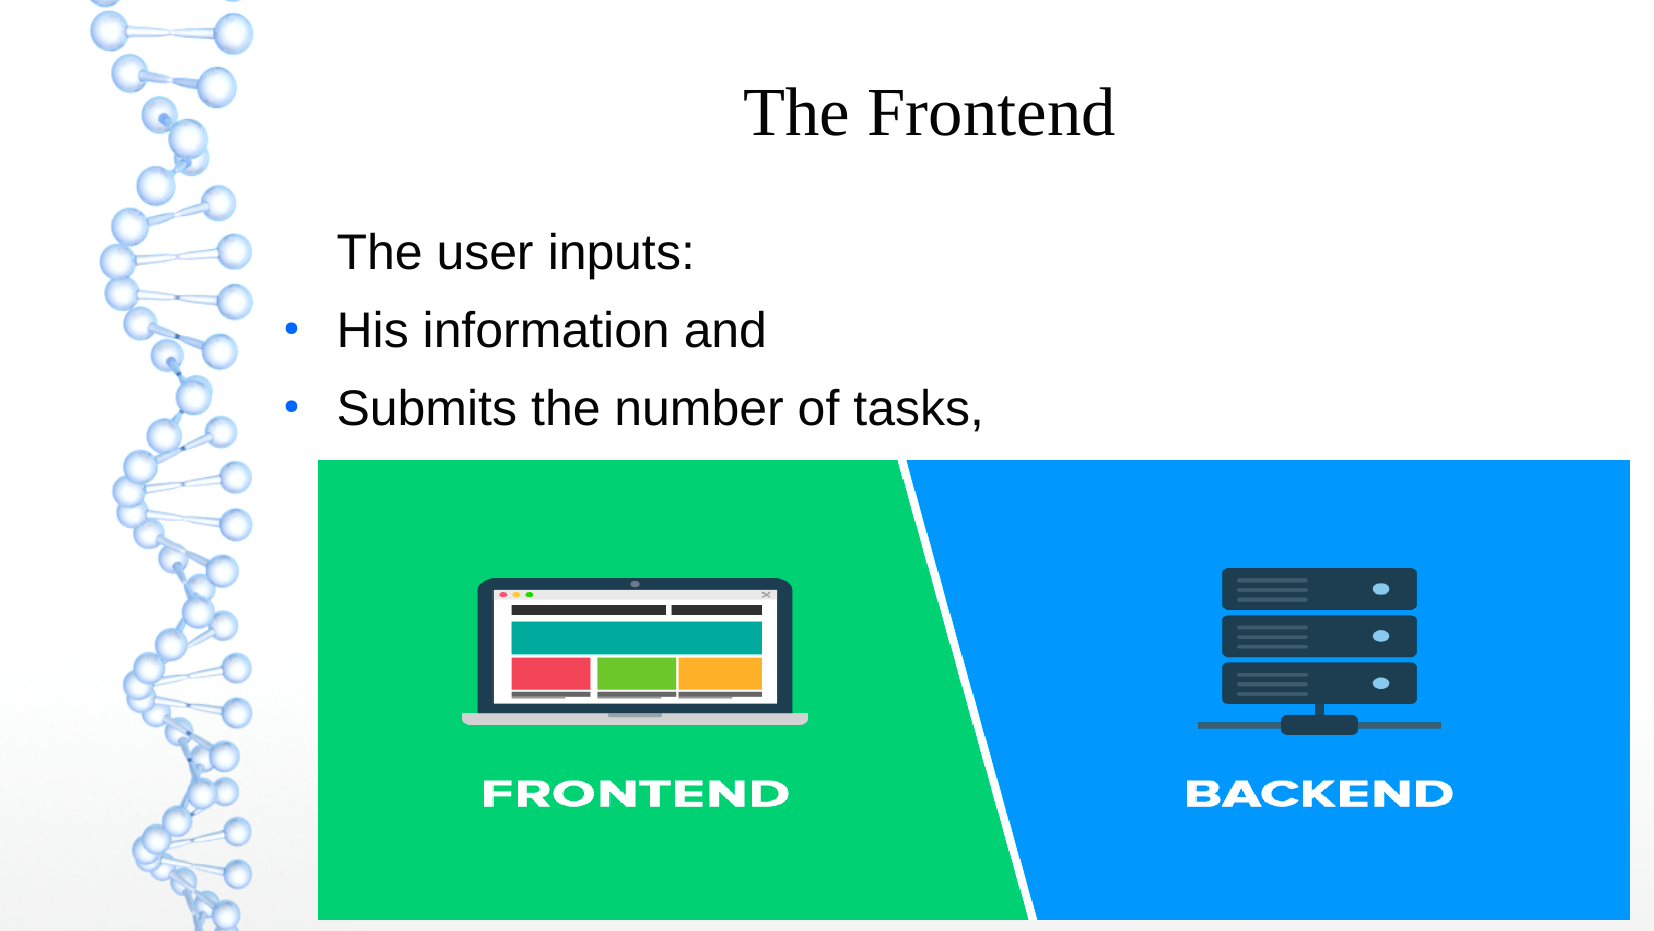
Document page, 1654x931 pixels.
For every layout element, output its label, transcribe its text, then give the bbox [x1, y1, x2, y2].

title The Frontend [265, 35, 1595, 189]
list The user inputs: His information and Submits the number of tasks, [265, 224, 1595, 764]
picture [0, 0, 1654, 931]
